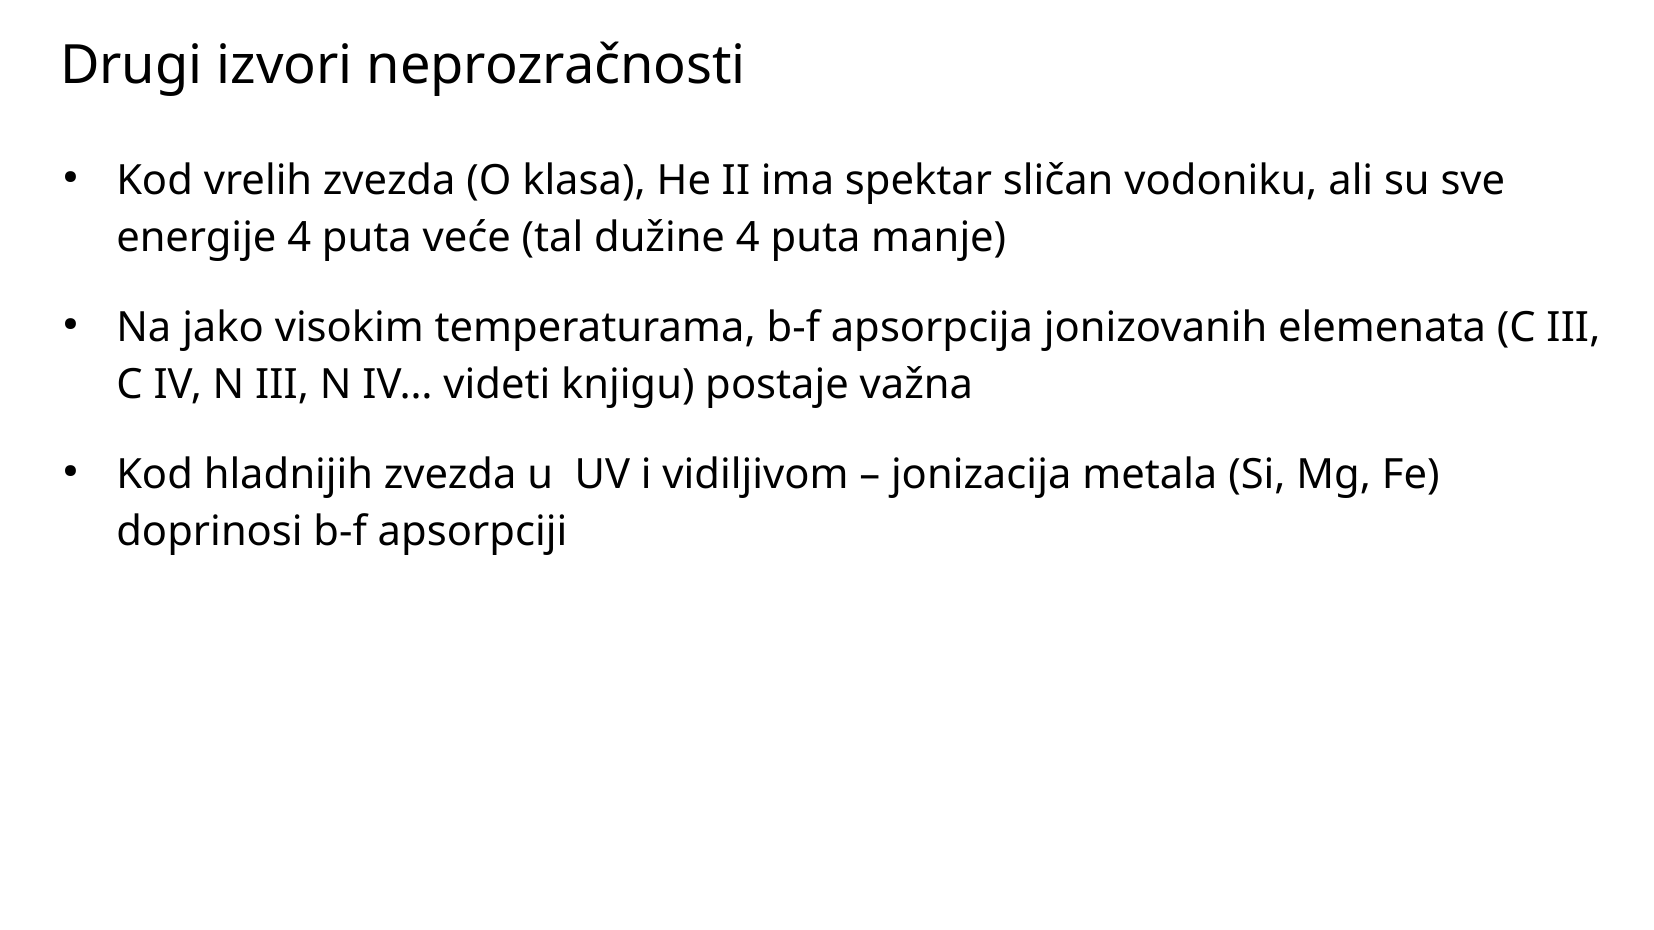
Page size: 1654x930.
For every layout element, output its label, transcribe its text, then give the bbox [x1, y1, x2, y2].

list Kod vrelih zvezda (O klasa), He II ima spektar sličan vodoniku, ali su sve energije 4 puta veće (tal dužine 4 puta manje) Na jako visokim temperaturama, b-f apsorpcija jonizovanih elemenata (C III, C IV, N III, N IV… videti knjigu) postaje važna Kod hladnijih zvezda u UV i vidiljivom – jonizacija metala (Si, Mg, Fe) doprinosi b-f apsorpciji [45, 149, 1635, 880]
title Drugi izvori neprozračnosti [59, 13, 1648, 113]
